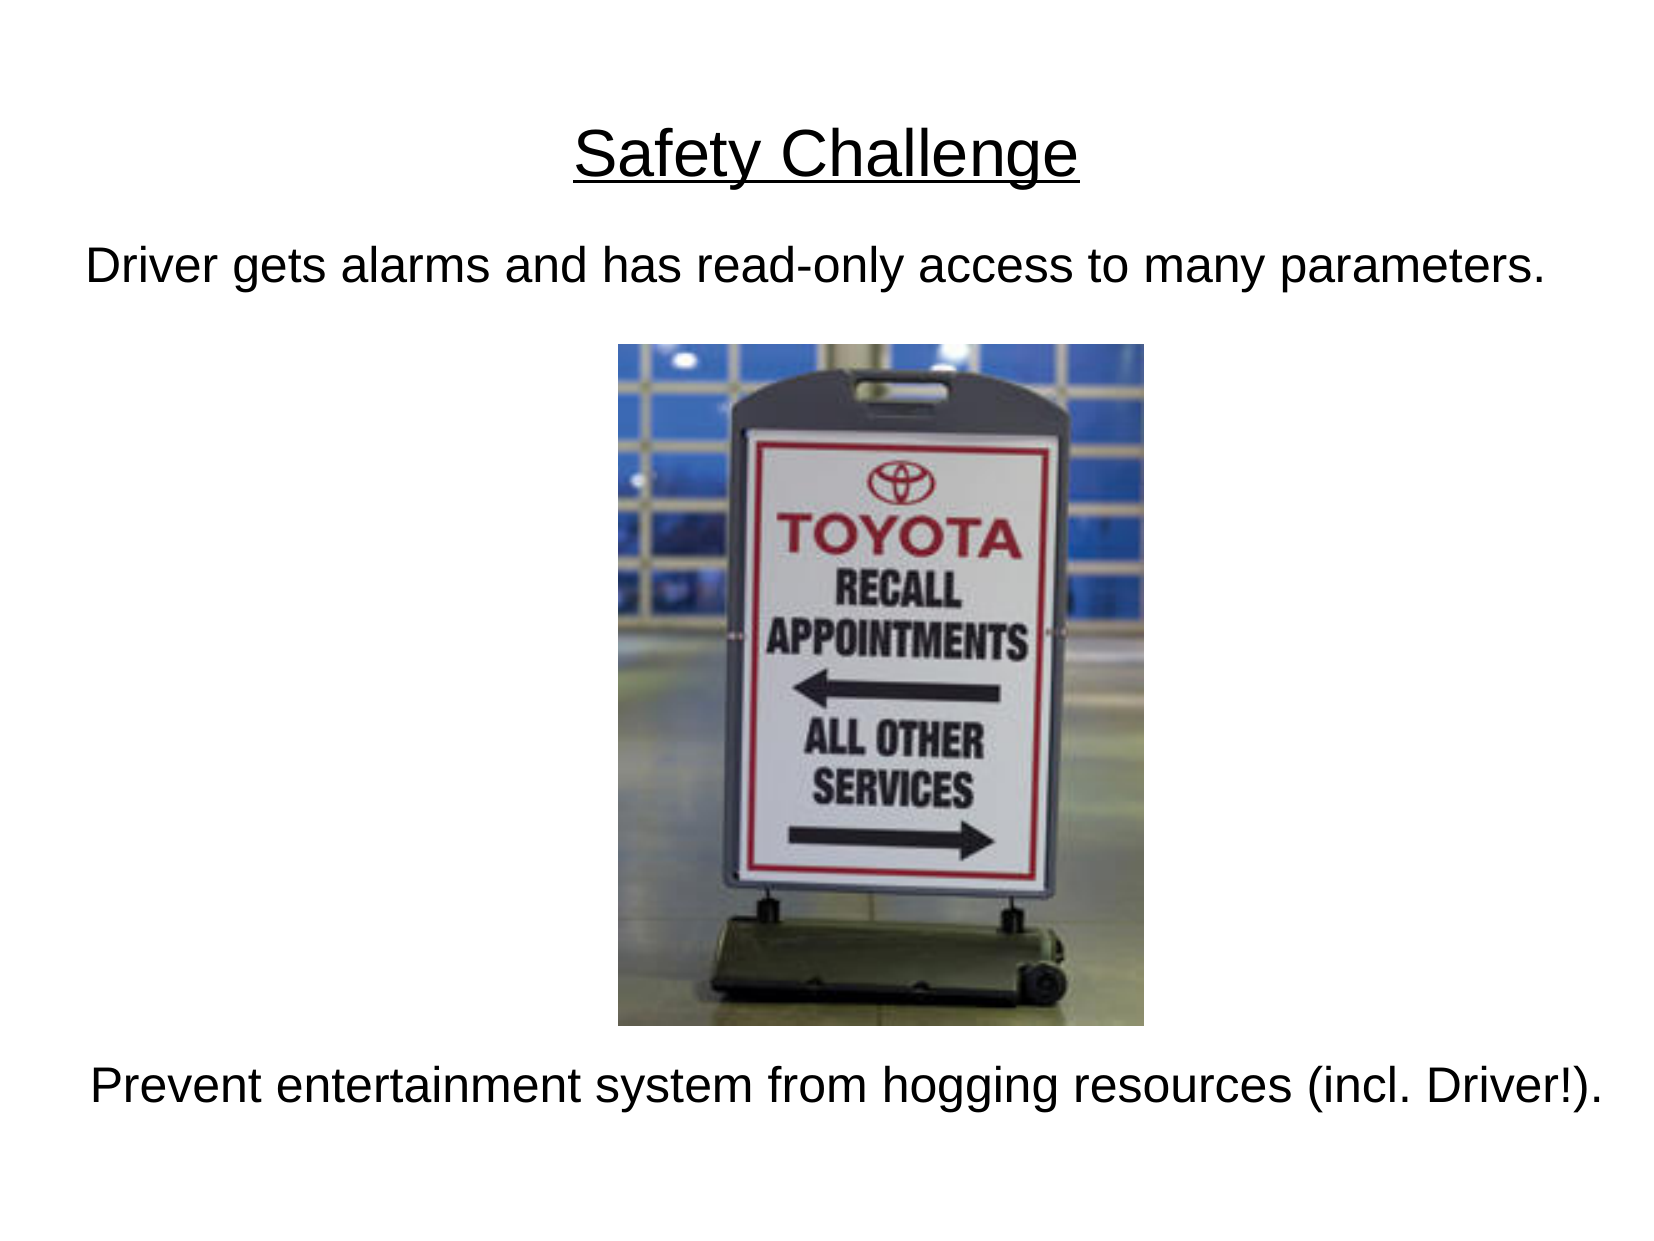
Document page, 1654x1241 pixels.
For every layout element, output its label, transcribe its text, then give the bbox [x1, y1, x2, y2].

text_box Driver gets alarms and has read-only access to many parameters. [70, 229, 1564, 301]
title Safety Challenge [82, 49, 1571, 257]
text_box Prevent entertainment system from hogging resources (incl. Driver!). [75, 1050, 1635, 1121]
picture [618, 344, 1144, 1027]
